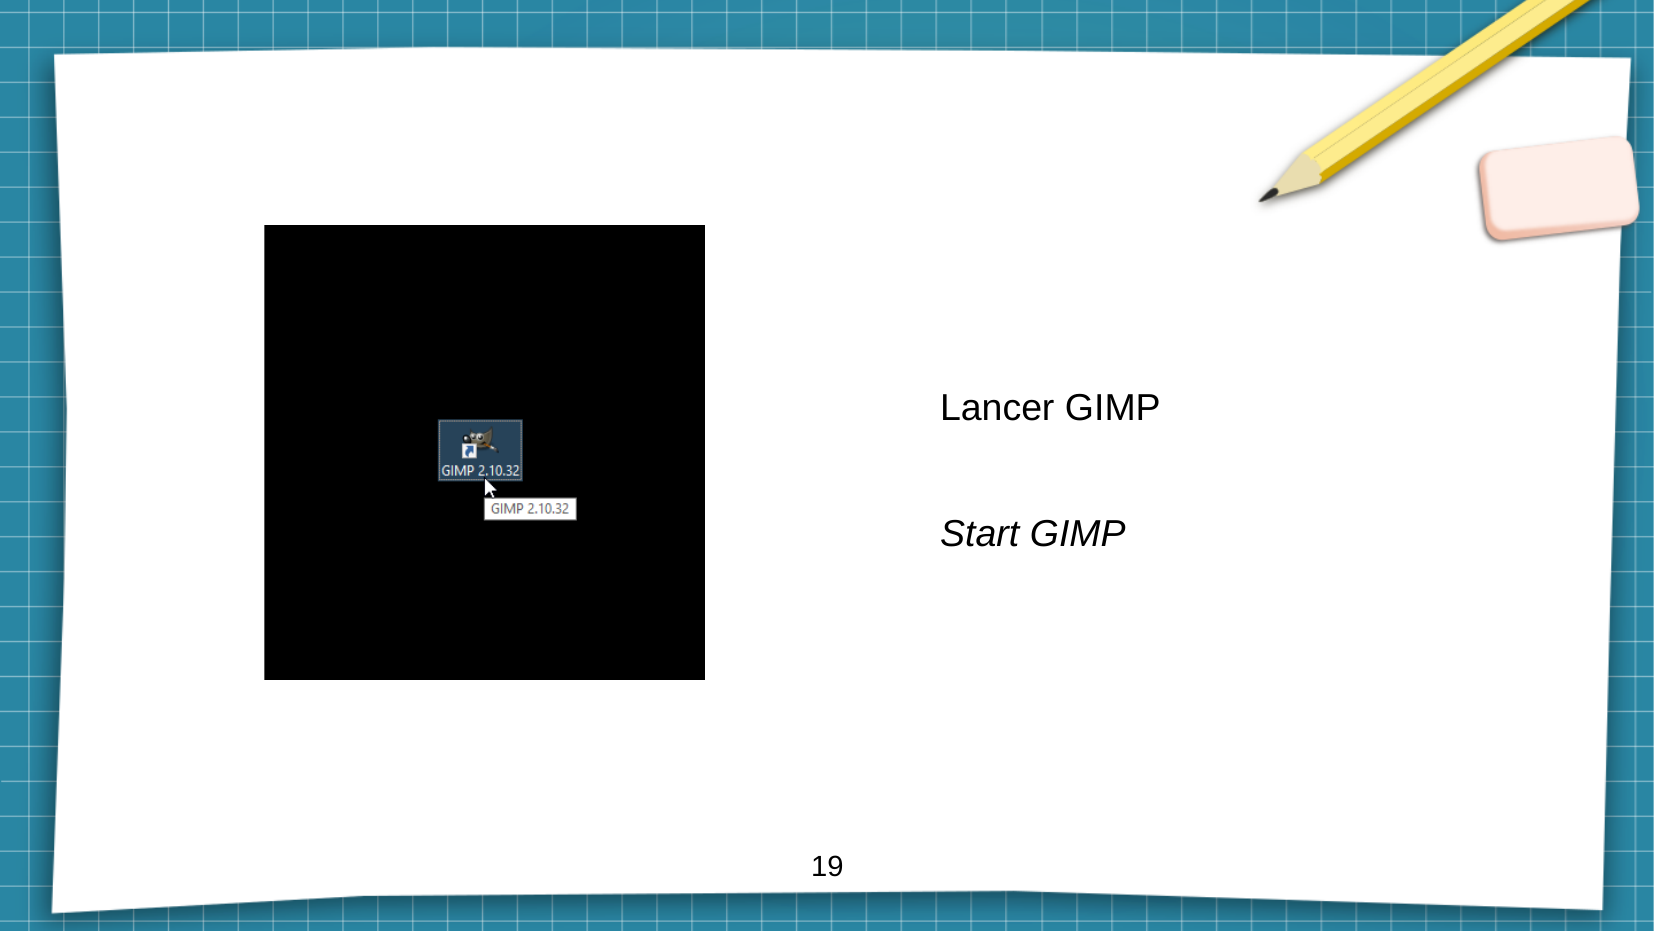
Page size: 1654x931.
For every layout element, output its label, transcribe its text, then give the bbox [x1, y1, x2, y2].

text_box [565, 847, 1090, 912]
picture [264, 225, 705, 680]
text_box Lancer GIMP Start GIMP [925, 378, 1254, 615]
